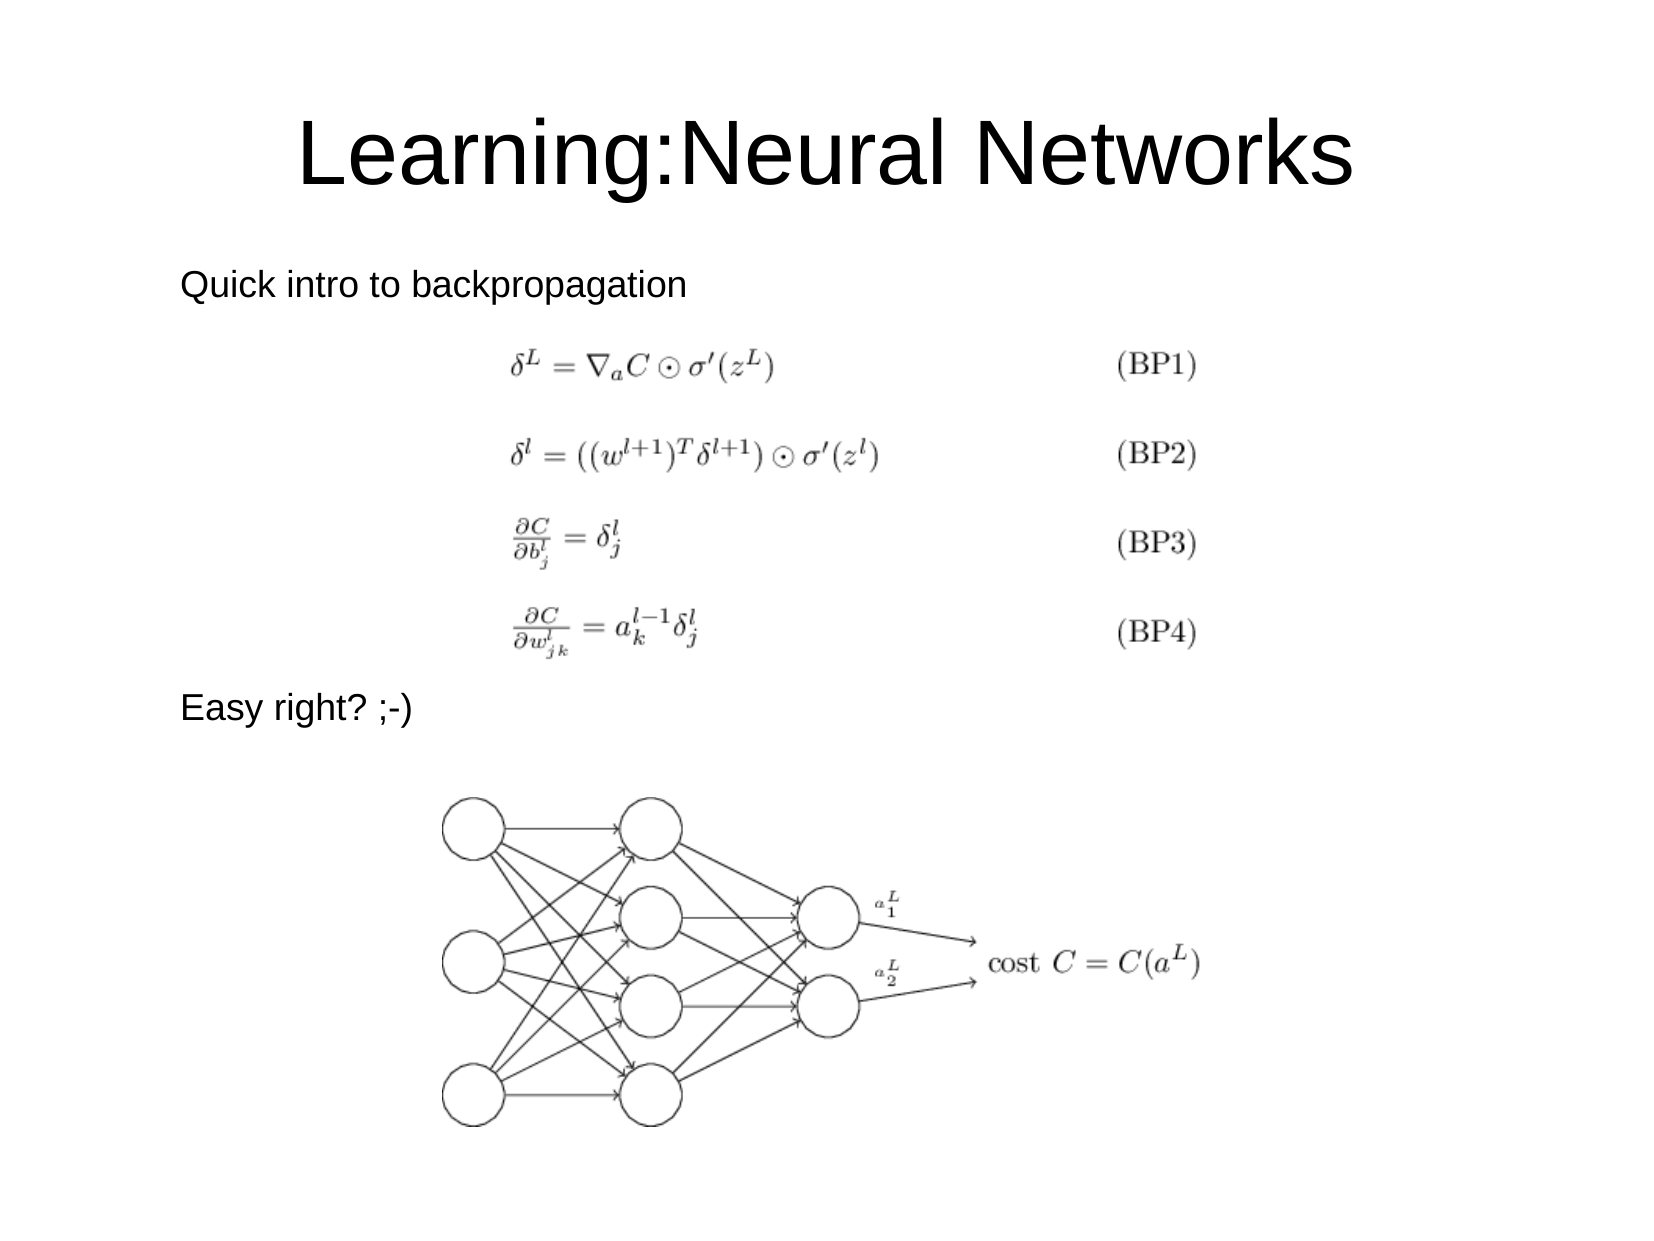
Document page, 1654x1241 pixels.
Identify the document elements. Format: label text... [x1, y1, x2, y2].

text_box Quick intro to backpropagation [165, 256, 1465, 314]
title Learning:Neural Networks [82, 49, 1571, 257]
picture [442, 797, 1212, 1127]
picture [490, 324, 1216, 667]
text_box Easy right? ;-) [165, 679, 1241, 736]
